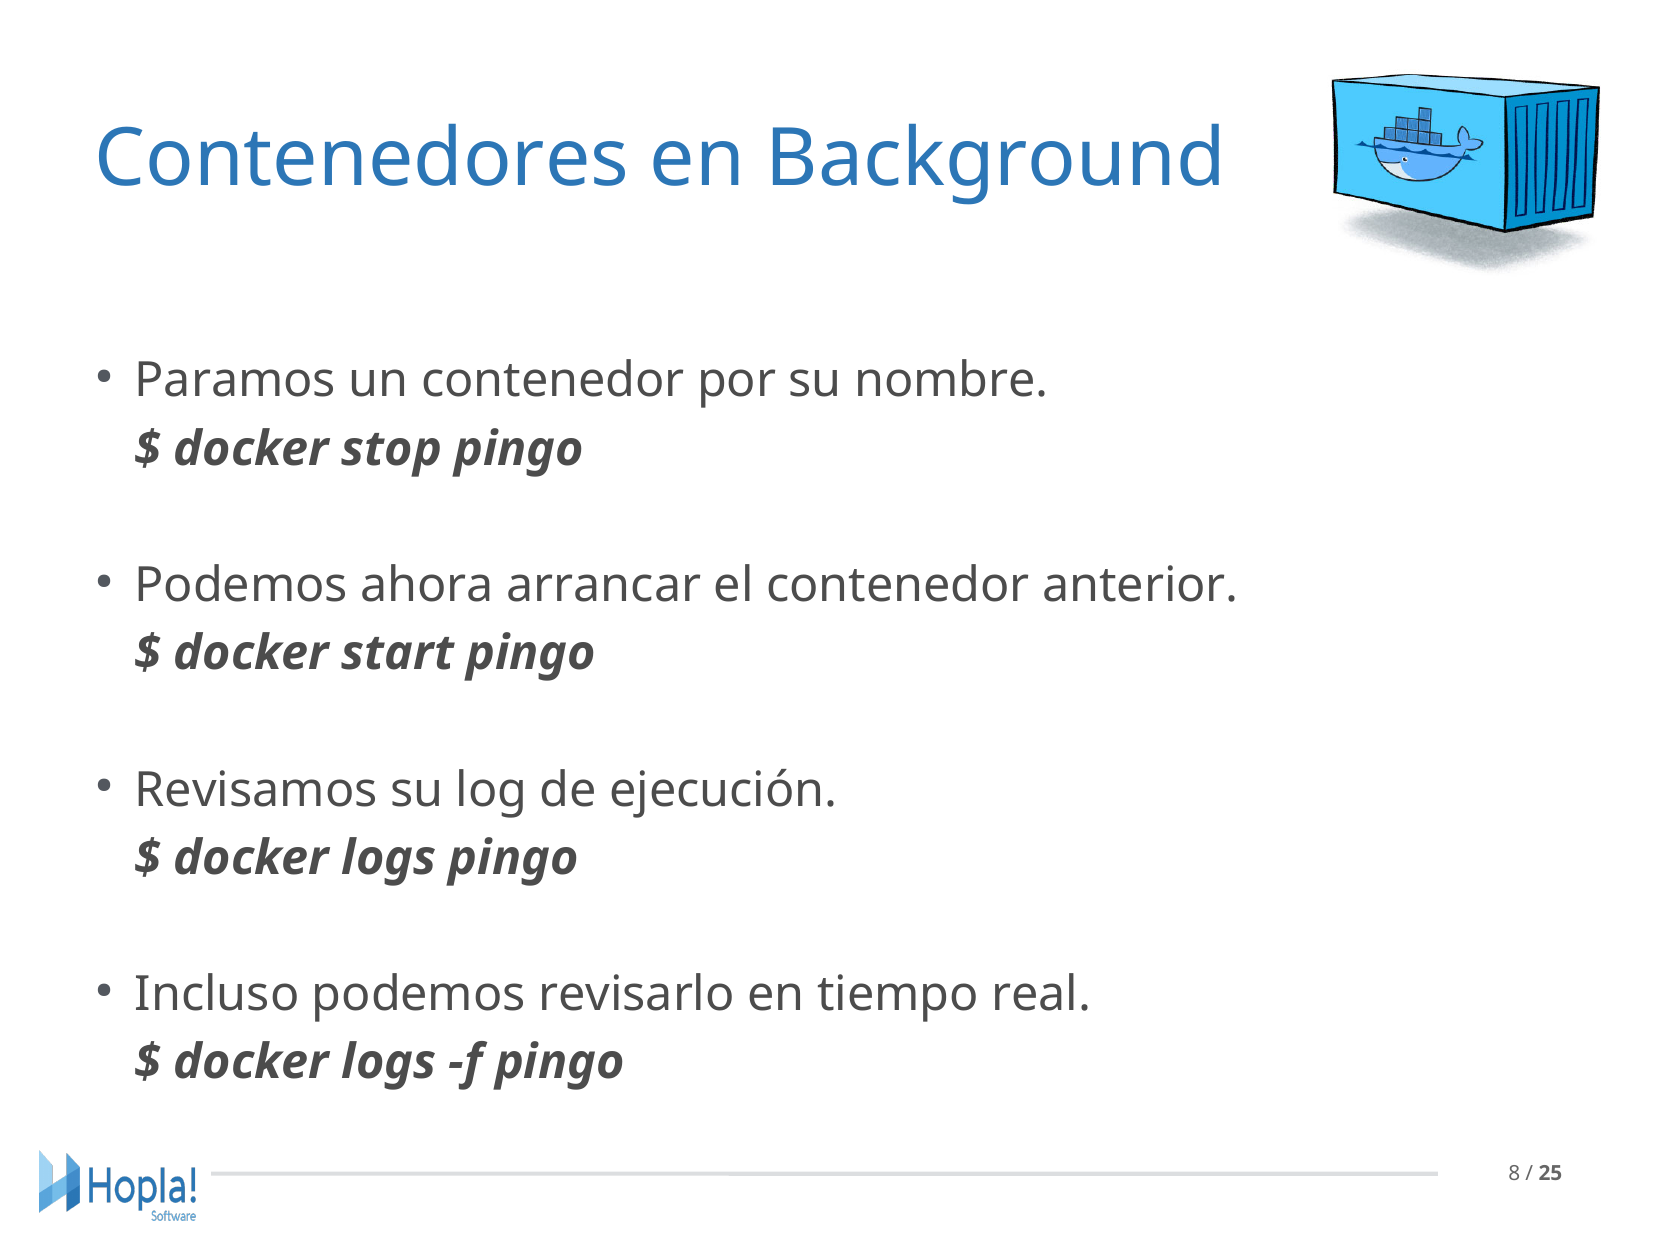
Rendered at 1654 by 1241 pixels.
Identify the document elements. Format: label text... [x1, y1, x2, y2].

picture [1278, 3, 1651, 294]
list Paramos un contenedor por su nombre. $ docker stop pingo Podemos ahora arrancar el contenedor anterior. $ docker start pingo Revisamos su log de ejecución. $ docker logs pingo Incluso podemos revisarlo en tiempo real. $ docker logs -f pingo [83, 268, 1601, 1107]
title Contenedores en Background [82, 0, 1571, 340]
picture [39, 1150, 196, 1221]
